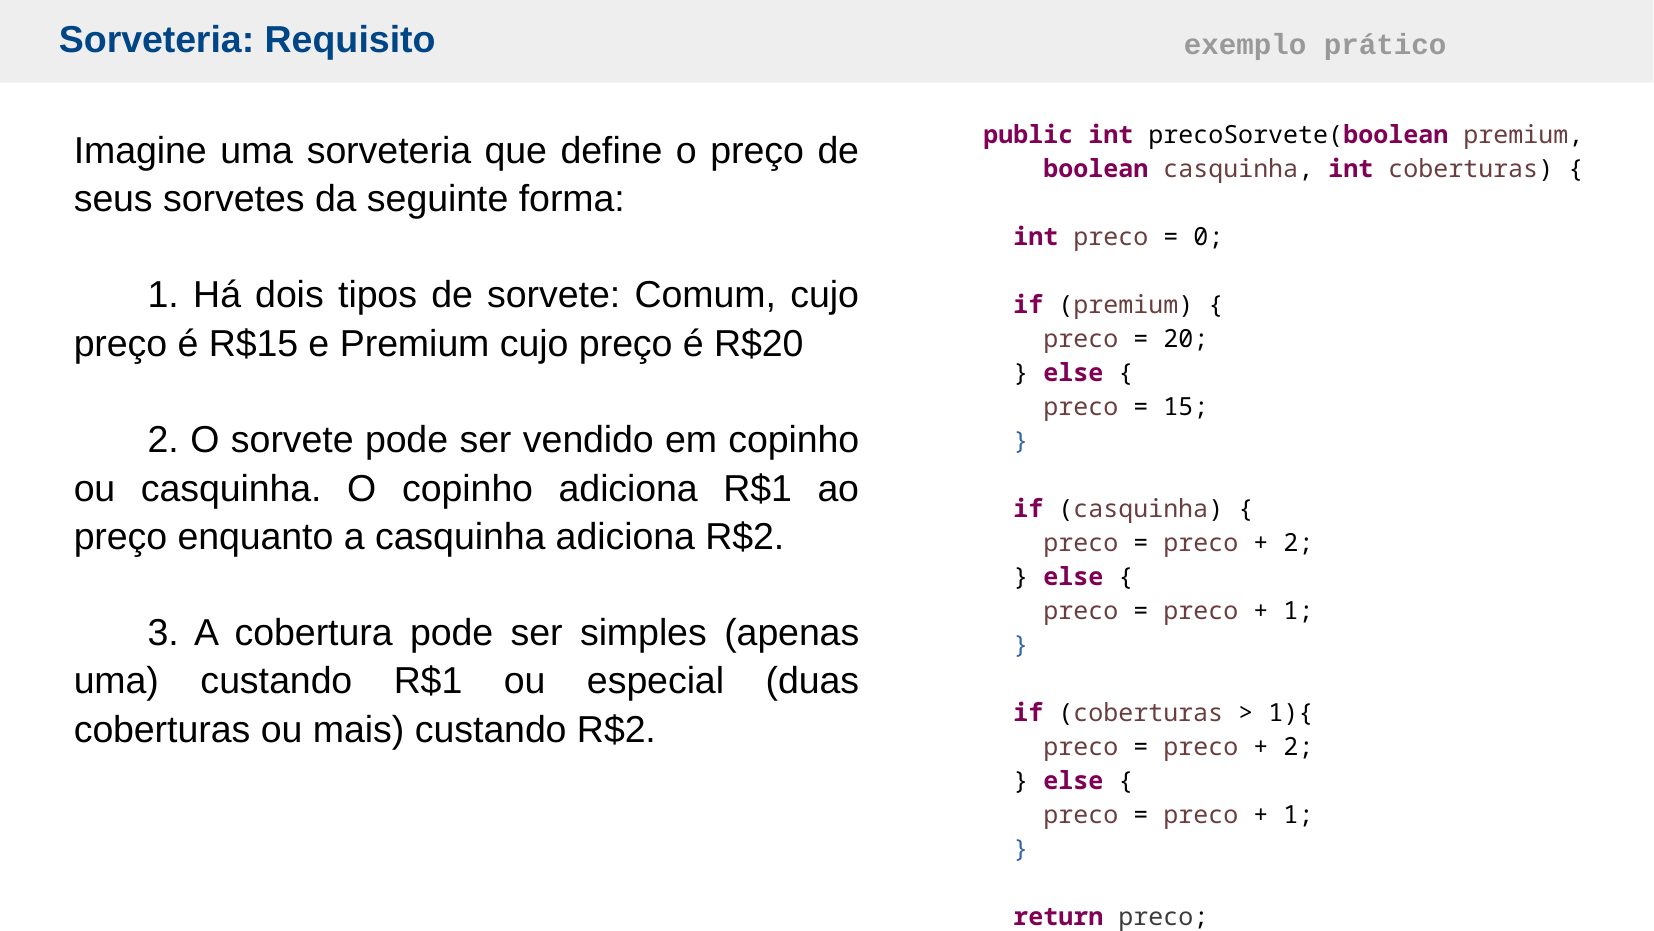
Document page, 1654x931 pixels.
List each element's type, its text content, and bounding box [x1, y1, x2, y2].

text_box public int precoSorvete(boolean premium, boolean casquinha, int coberturas) { int preco = 0; if (premium) { preco = 20; } else { preco = 15; } if (casquinha) { preco = preco + 2; } else { preco = preco + 1; } if (coberturas > 1){ preco = preco + 2; } else { preco = preco + 1; } return preco; } [968, 109, 1619, 857]
title Sorveteria: Requisito [59, 14, 1182, 66]
text_box [0, 0, 1654, 83]
text_box Imagine uma sorveteria que define o preço de seus sorvetes da seguinte forma: 1. Há dois tipos de sorvete: Comum, cujo preço é R$15 e Premium cujo preço é R$20 2. O sorvete pode ser vendido em copinho ou casquinha. O copinho adiciona R$1 ao preço enquanto a casquinha adiciona R$2. 3. A cobertura pode ser simples (apenas uma) custando R$1 ou especial (duas coberturas ou mais) custando R$2. [59, 115, 875, 886]
text_box exemplo prático [1169, 23, 1644, 71]
